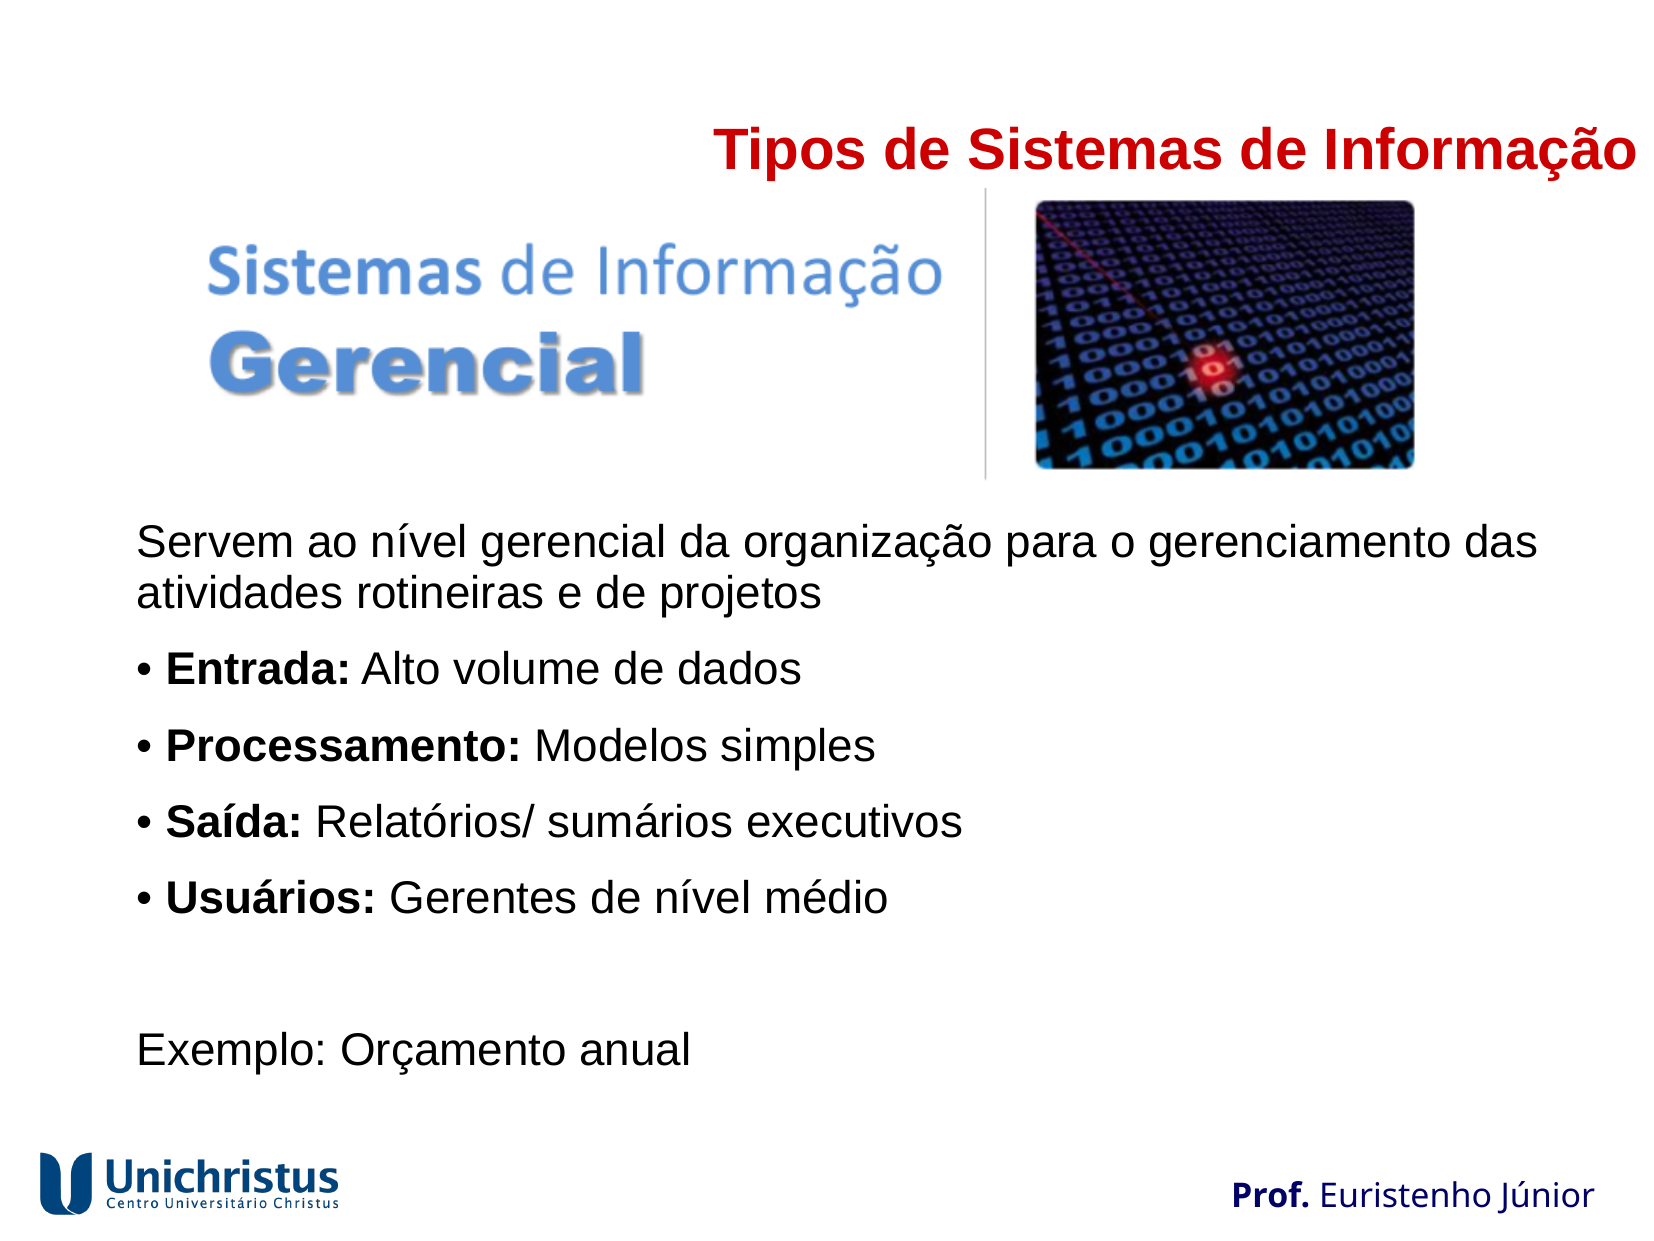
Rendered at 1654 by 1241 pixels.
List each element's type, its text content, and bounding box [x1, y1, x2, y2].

text_box Servem ao nível gerencial da organização para o gerenciamento das atividades rotineiras e de projetos • Entrada: Alto volume de dados • Processamento: Modelos simples • Saída: Relatórios/ sumários executivos • Usuários: Gerentes de nível médio Exemplo: Orçamento anual [122, 508, 1583, 1083]
text_box Tipos de Sistemas de Informação [698, 109, 1654, 189]
picture [177, 188, 1457, 508]
text_box Prof. Euristenho Júnior [1216, 1163, 1654, 1224]
picture [35, 1149, 343, 1217]
